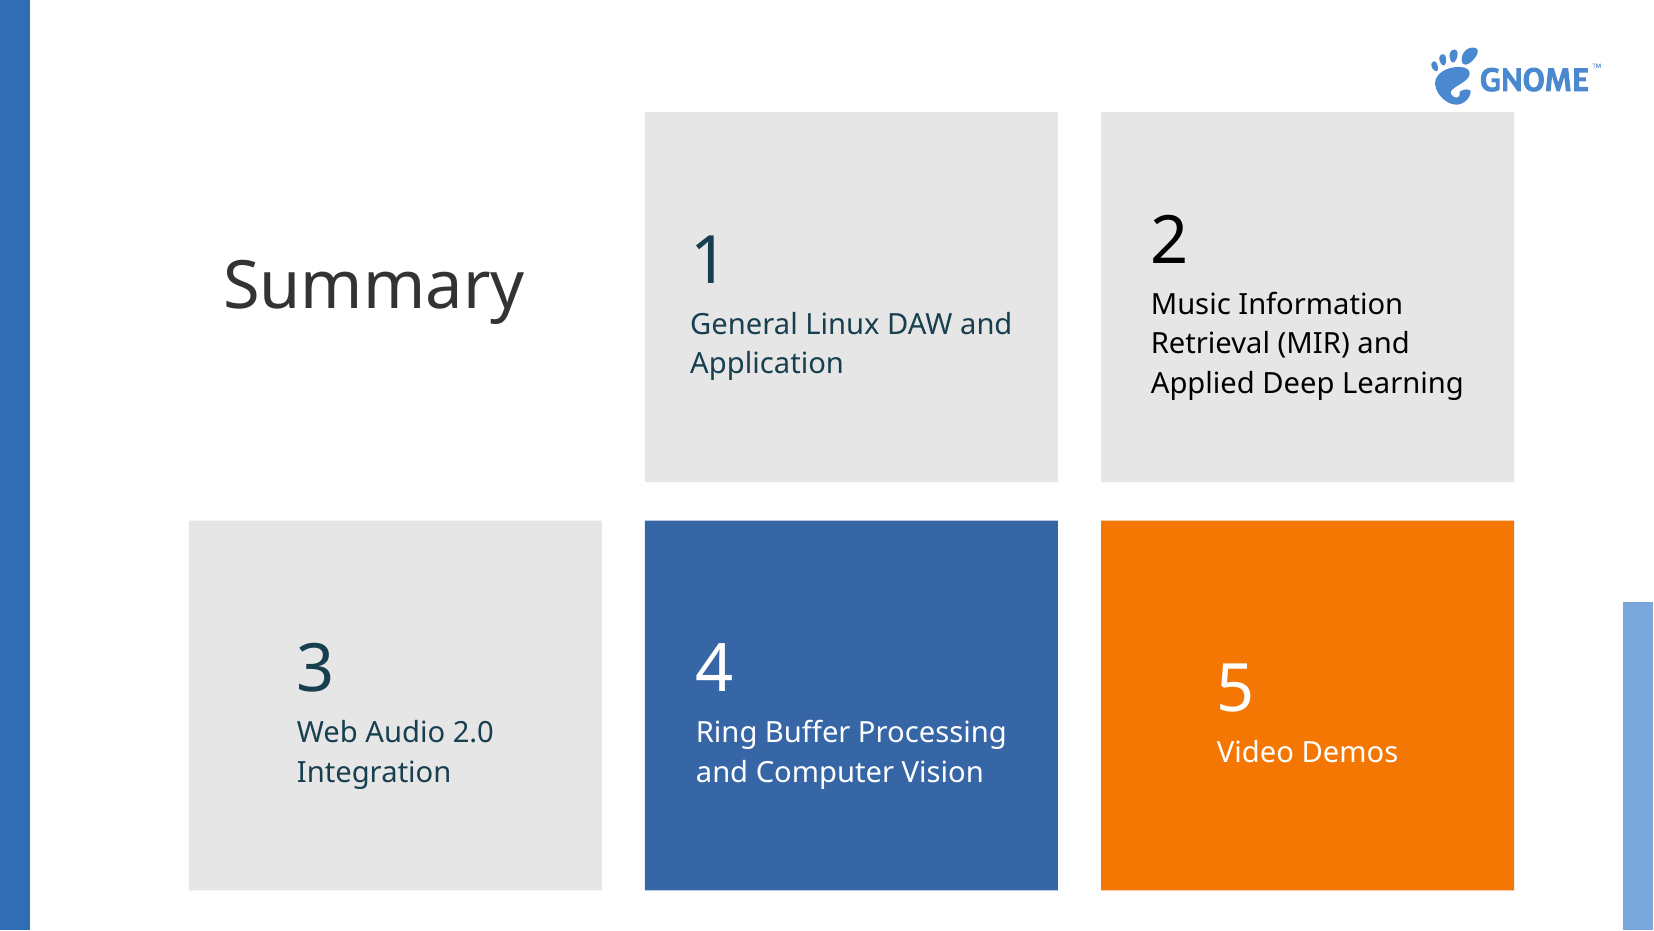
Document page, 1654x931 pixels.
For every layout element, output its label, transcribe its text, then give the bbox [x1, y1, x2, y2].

title Summary [141, 93, 607, 473]
text_box 5 Video Demos [1101, 520, 1515, 891]
text_box 4 Ring Buffer Processing and Computer Vision [644, 520, 1058, 891]
text_box 2 Music Information Retrieval (MIR) and Applied Deep Learning [1101, 112, 1515, 483]
text_box 3 Web Audio 2.0 Integration [188, 520, 602, 891]
text_box 1 General Linux DAW and Application [644, 112, 1058, 483]
